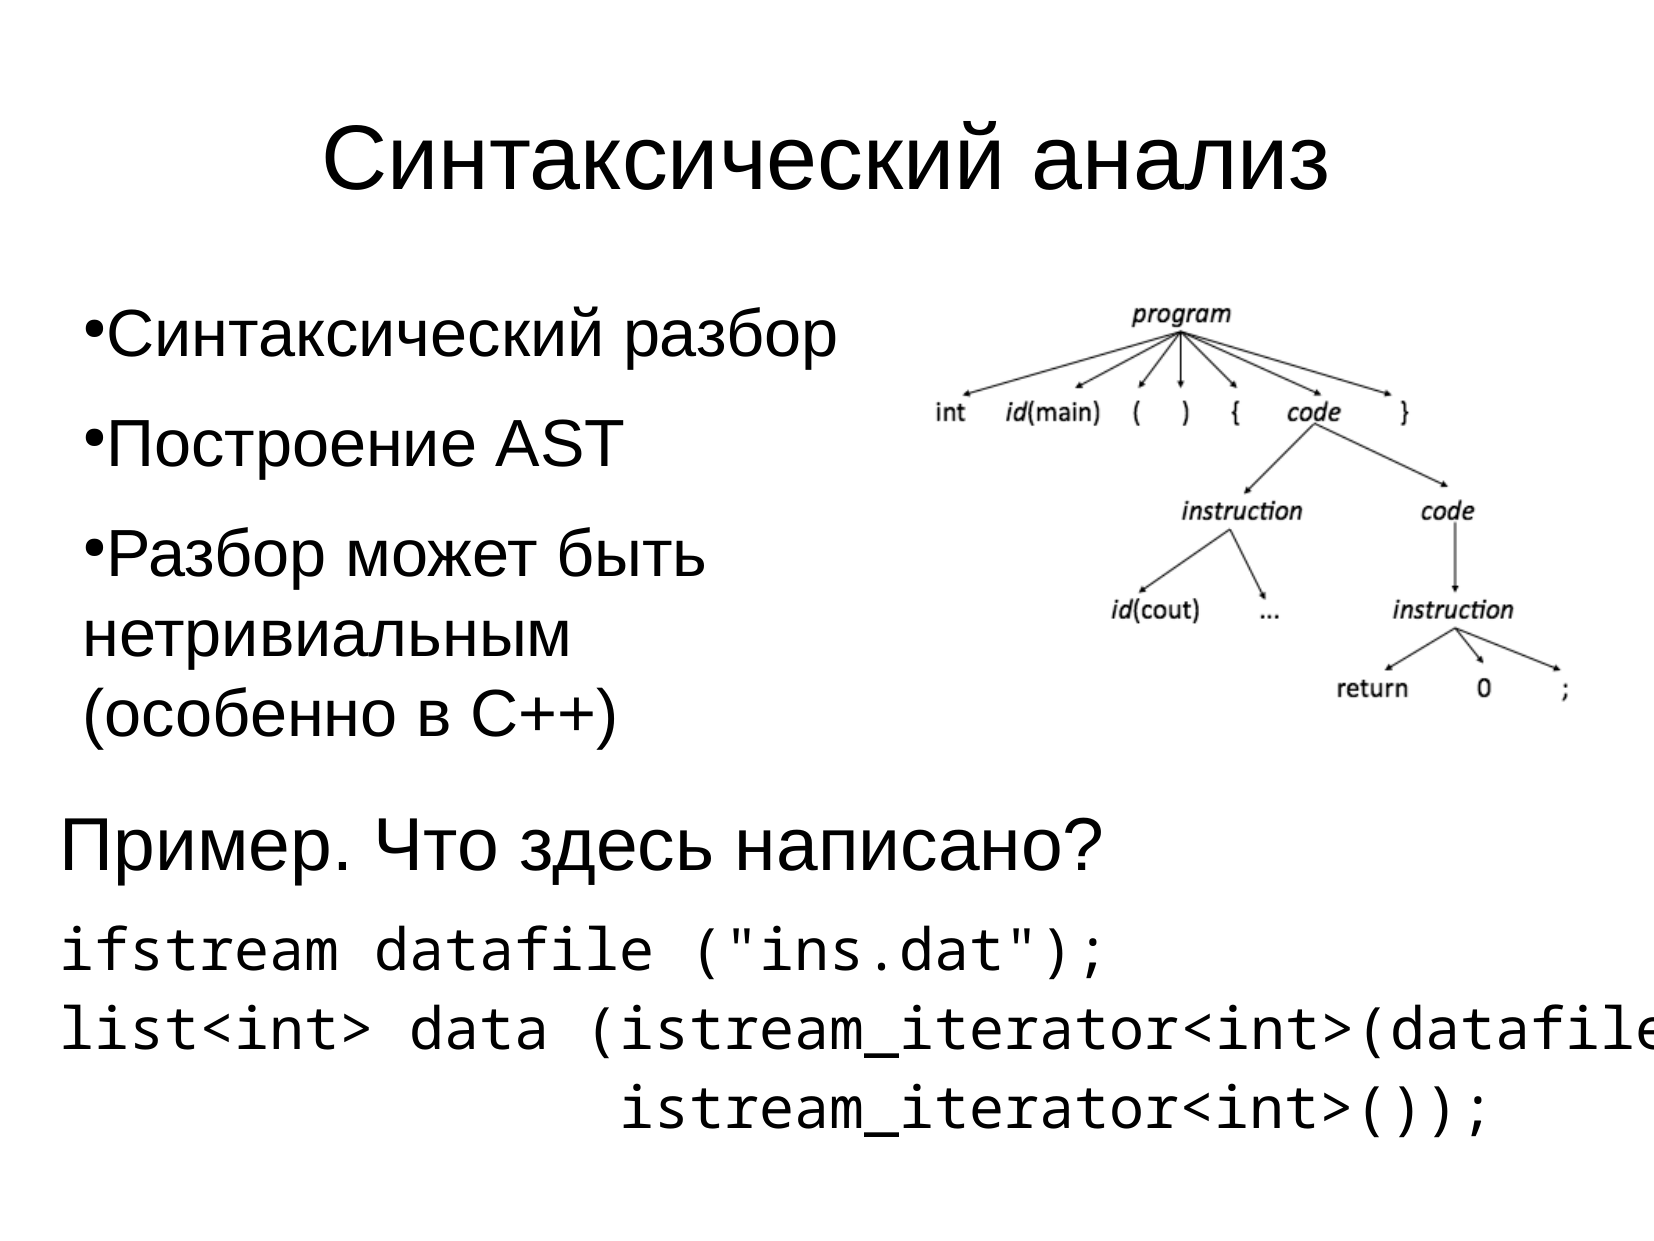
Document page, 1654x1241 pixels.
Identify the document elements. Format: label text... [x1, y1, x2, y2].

text_box Пример. Что здесь написано? [45, 795, 1186, 894]
picture [930, 300, 1579, 713]
title Синтаксический анализ [82, 49, 1571, 257]
text_box ifstream datafile ("ins.dat"); list<int> data (istream_iterator<int>(datafile), istream_iterator<int>()); [45, 900, 1621, 1216]
list Синтаксический разбор Построение AST Разбор может быть нетривиальным (особенно в C++) [82, 290, 1571, 900]
